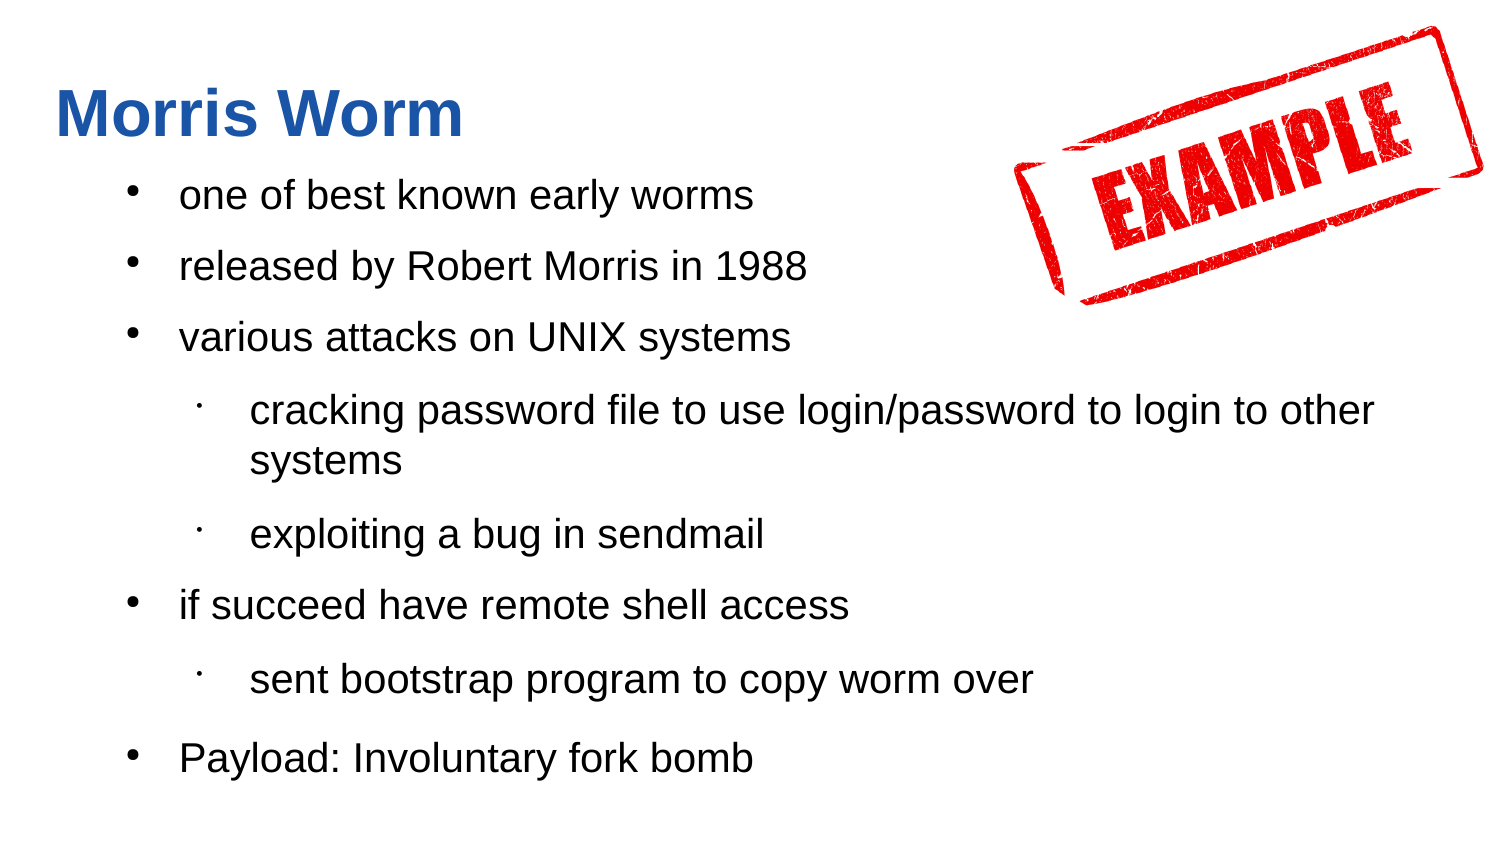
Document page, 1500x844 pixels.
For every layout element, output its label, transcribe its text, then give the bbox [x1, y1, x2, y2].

picture [999, 0, 1500, 329]
list one of best known early worms released by Robert Morris in 1988 various attacks on UNIX systems cracking password file to use login/password to login to other systems exploiting a bug in sendmail if succeed have remote shell access sent bootstrap program to copy worm over Payload: Involuntary fork bomb [92, 166, 1459, 622]
title Morris Worm [40, 97, 999, 166]
